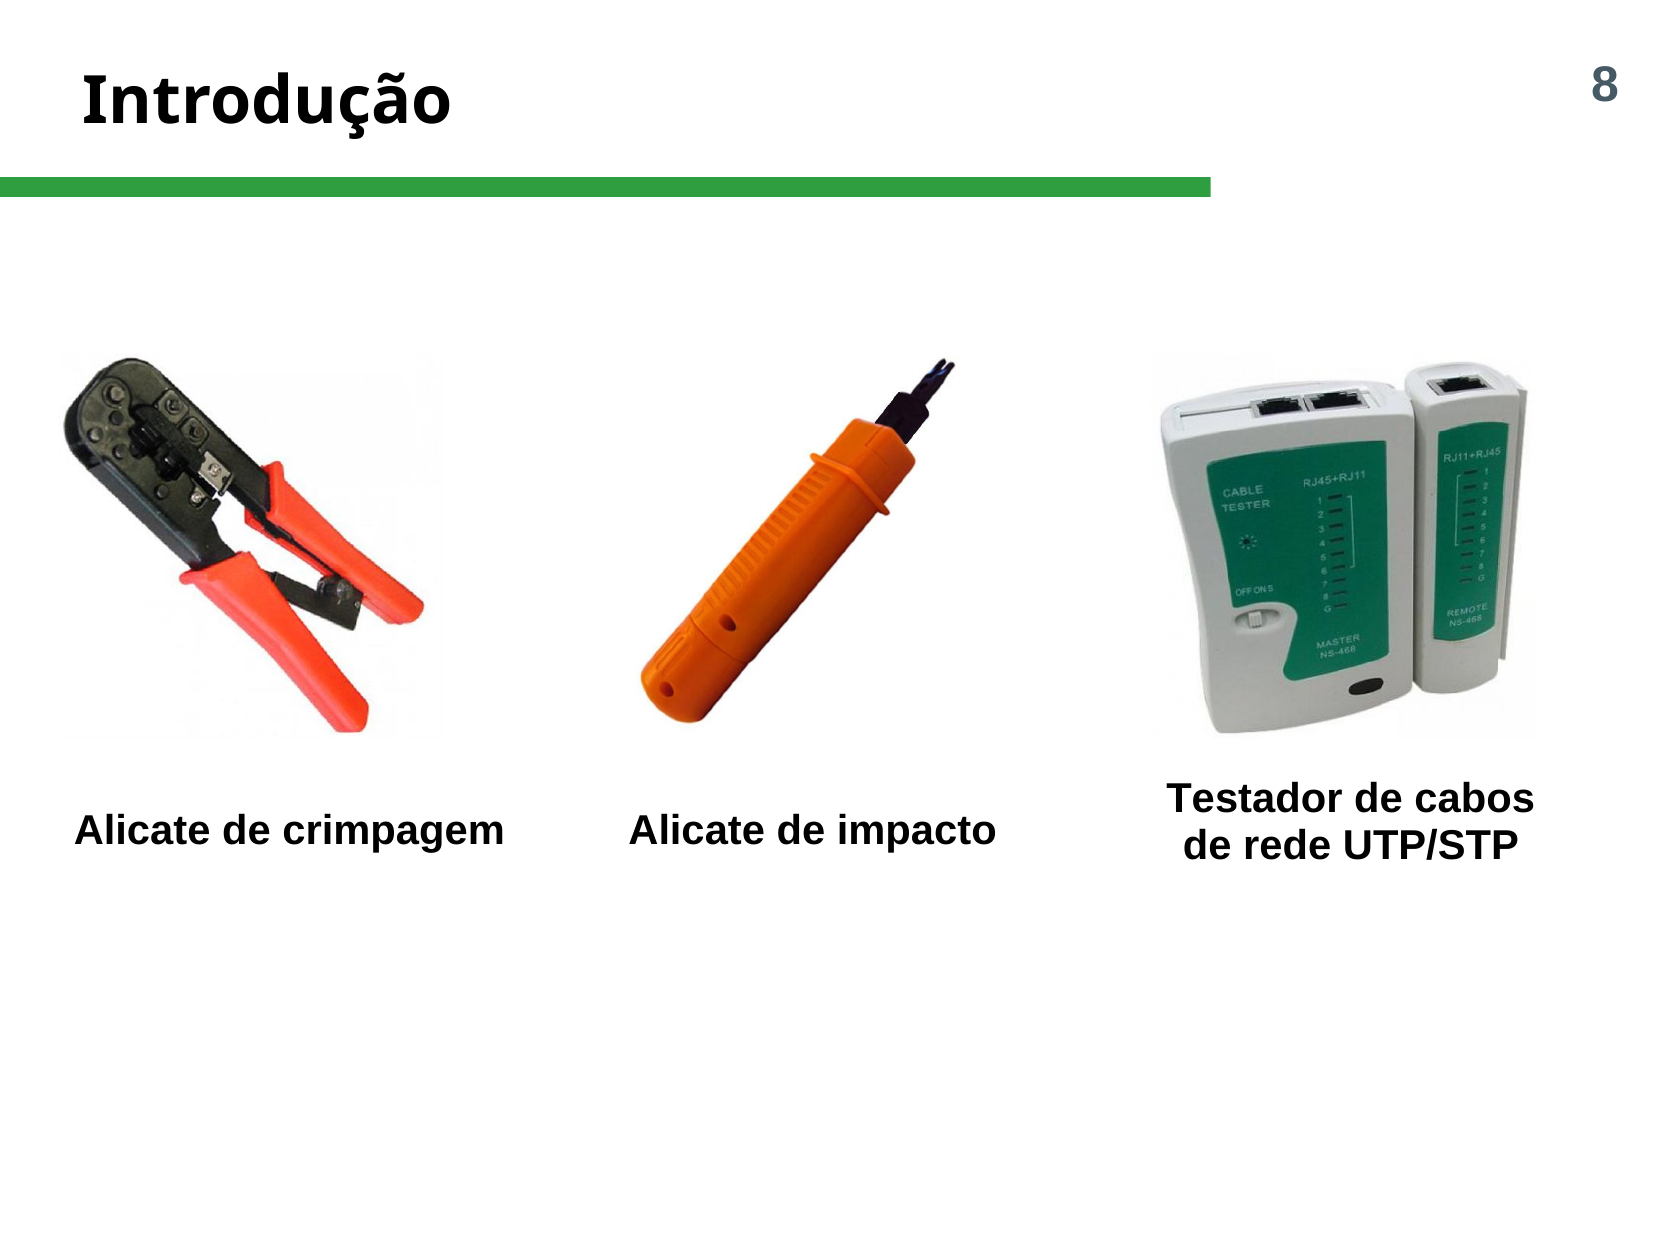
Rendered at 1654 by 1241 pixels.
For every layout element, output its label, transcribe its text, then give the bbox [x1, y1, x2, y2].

picture [561, 295, 1036, 771]
picture [59, 354, 443, 739]
text_box Testador de cabos de rede UTP/STP [1151, 767, 1565, 899]
text_box Alicate de impacto [613, 799, 1012, 875]
text_box Alicate de crimpagem [59, 799, 520, 875]
picture [1151, 354, 1536, 739]
title Introdução [82, 0, 1152, 202]
